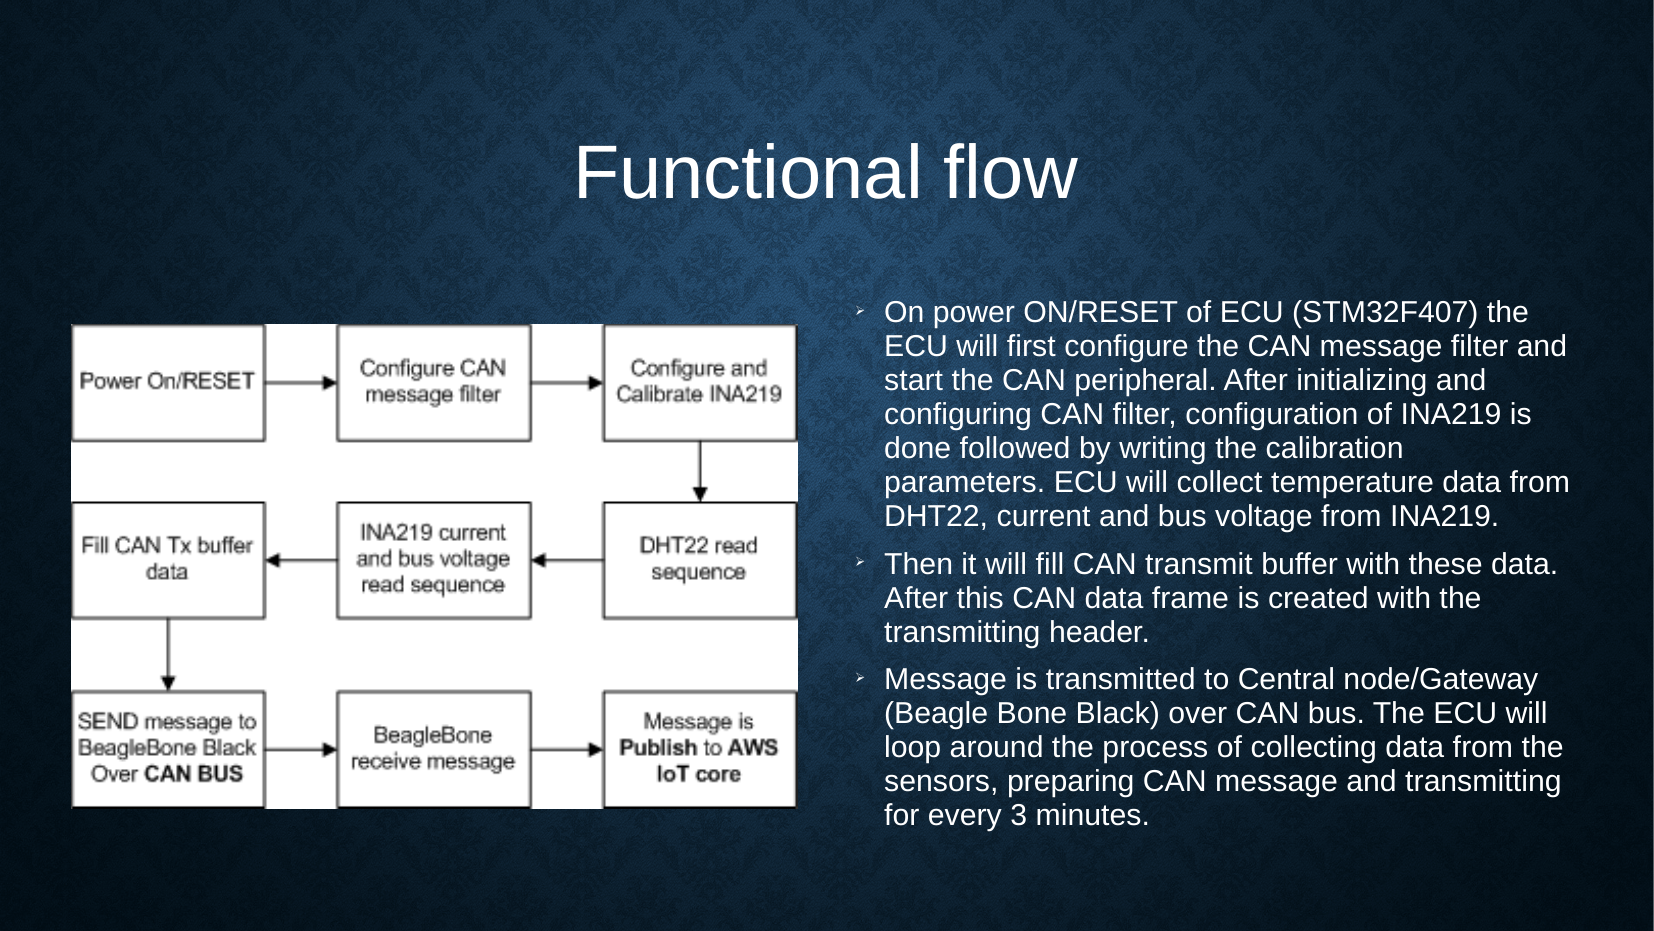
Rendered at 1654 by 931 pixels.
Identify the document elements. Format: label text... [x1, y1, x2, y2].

list On power ON/RESET of ECU (STM32F407) the ECU will first configure the CAN message filter and start the CAN peripheral. After initializing and configuring CAN filter, configuration of INA219 is done followed by writing the calibration parameters. ECU will collect temperature data from DHT22, current and bus voltage from INA219. Then it will fill CAN transmit buffer with these data. After this CAN data frame is created with the transmitting header. Message is transmitted to Central node/Gateway (Beagle Bone Black) over CAN bus. The ECU will loop around the process of collecting data from the sensors, preparing CAN message and transmitting for every 3 minutes. [845, 295, 1572, 835]
picture [0, 0, 1654, 931]
title Functional flow [123, 82, 1528, 263]
